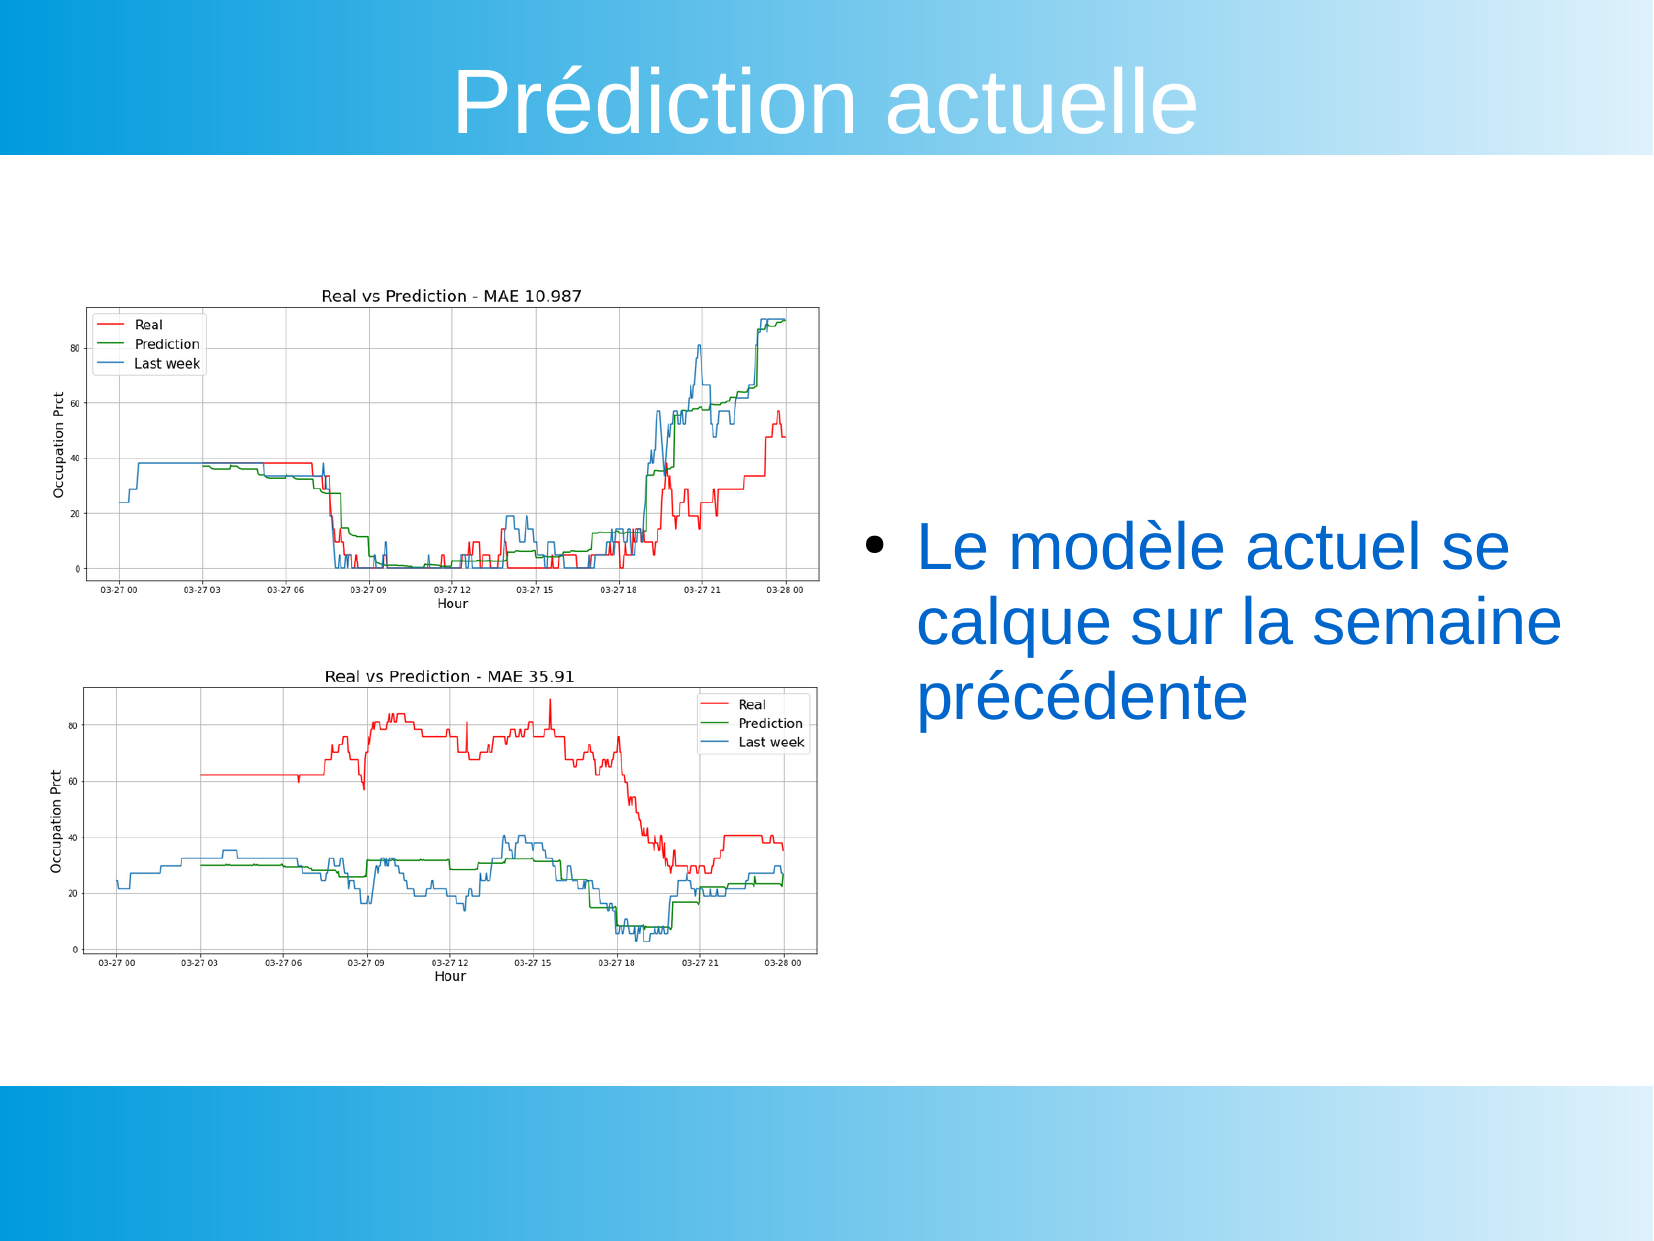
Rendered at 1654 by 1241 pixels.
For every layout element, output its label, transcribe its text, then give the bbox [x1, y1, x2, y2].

picture [38, 661, 845, 995]
picture [35, 283, 876, 626]
title Prédiction actuelle [82, 49, 1571, 155]
list Le modèle actuel se calque sur la semaine précédente [845, 509, 1572, 1229]
